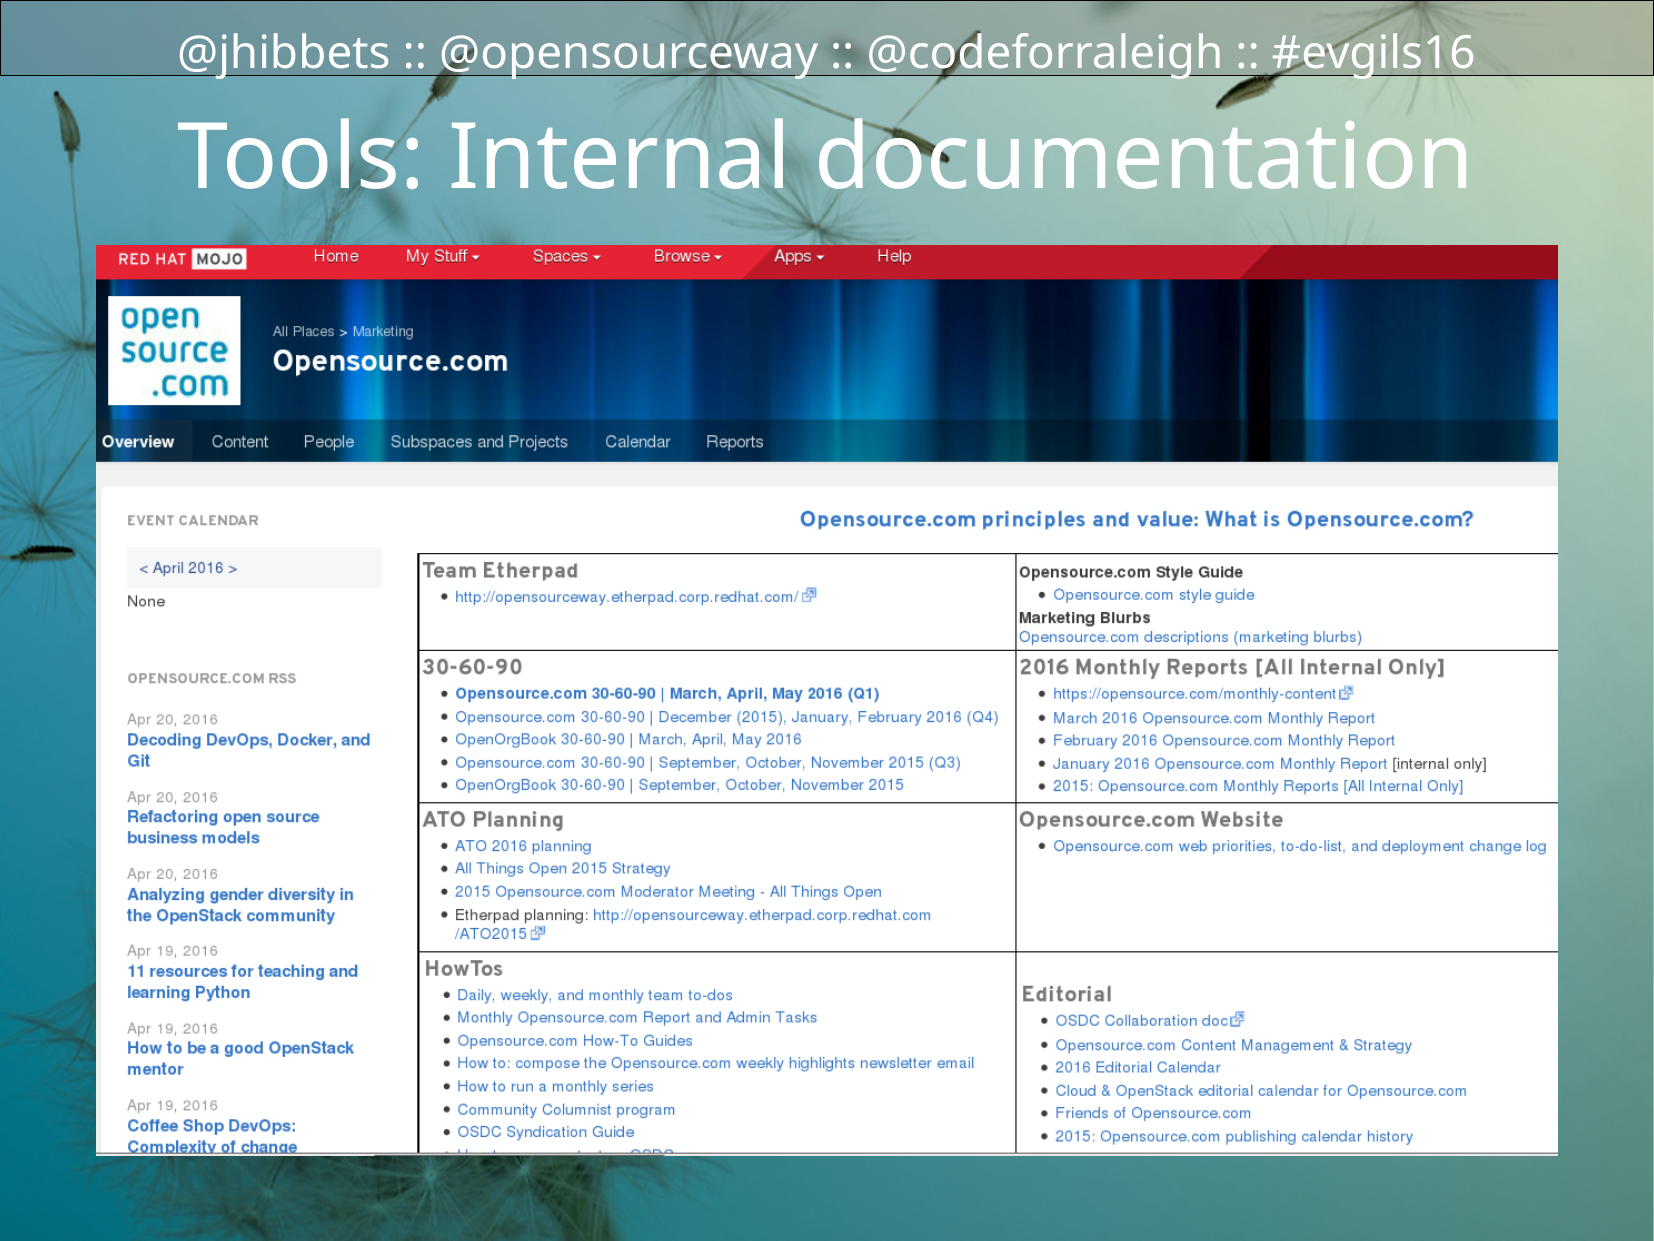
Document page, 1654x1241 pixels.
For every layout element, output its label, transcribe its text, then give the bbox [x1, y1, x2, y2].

picture [0, 76, 1654, 1241]
title Tools: Internal documentation [82, 49, 1571, 257]
